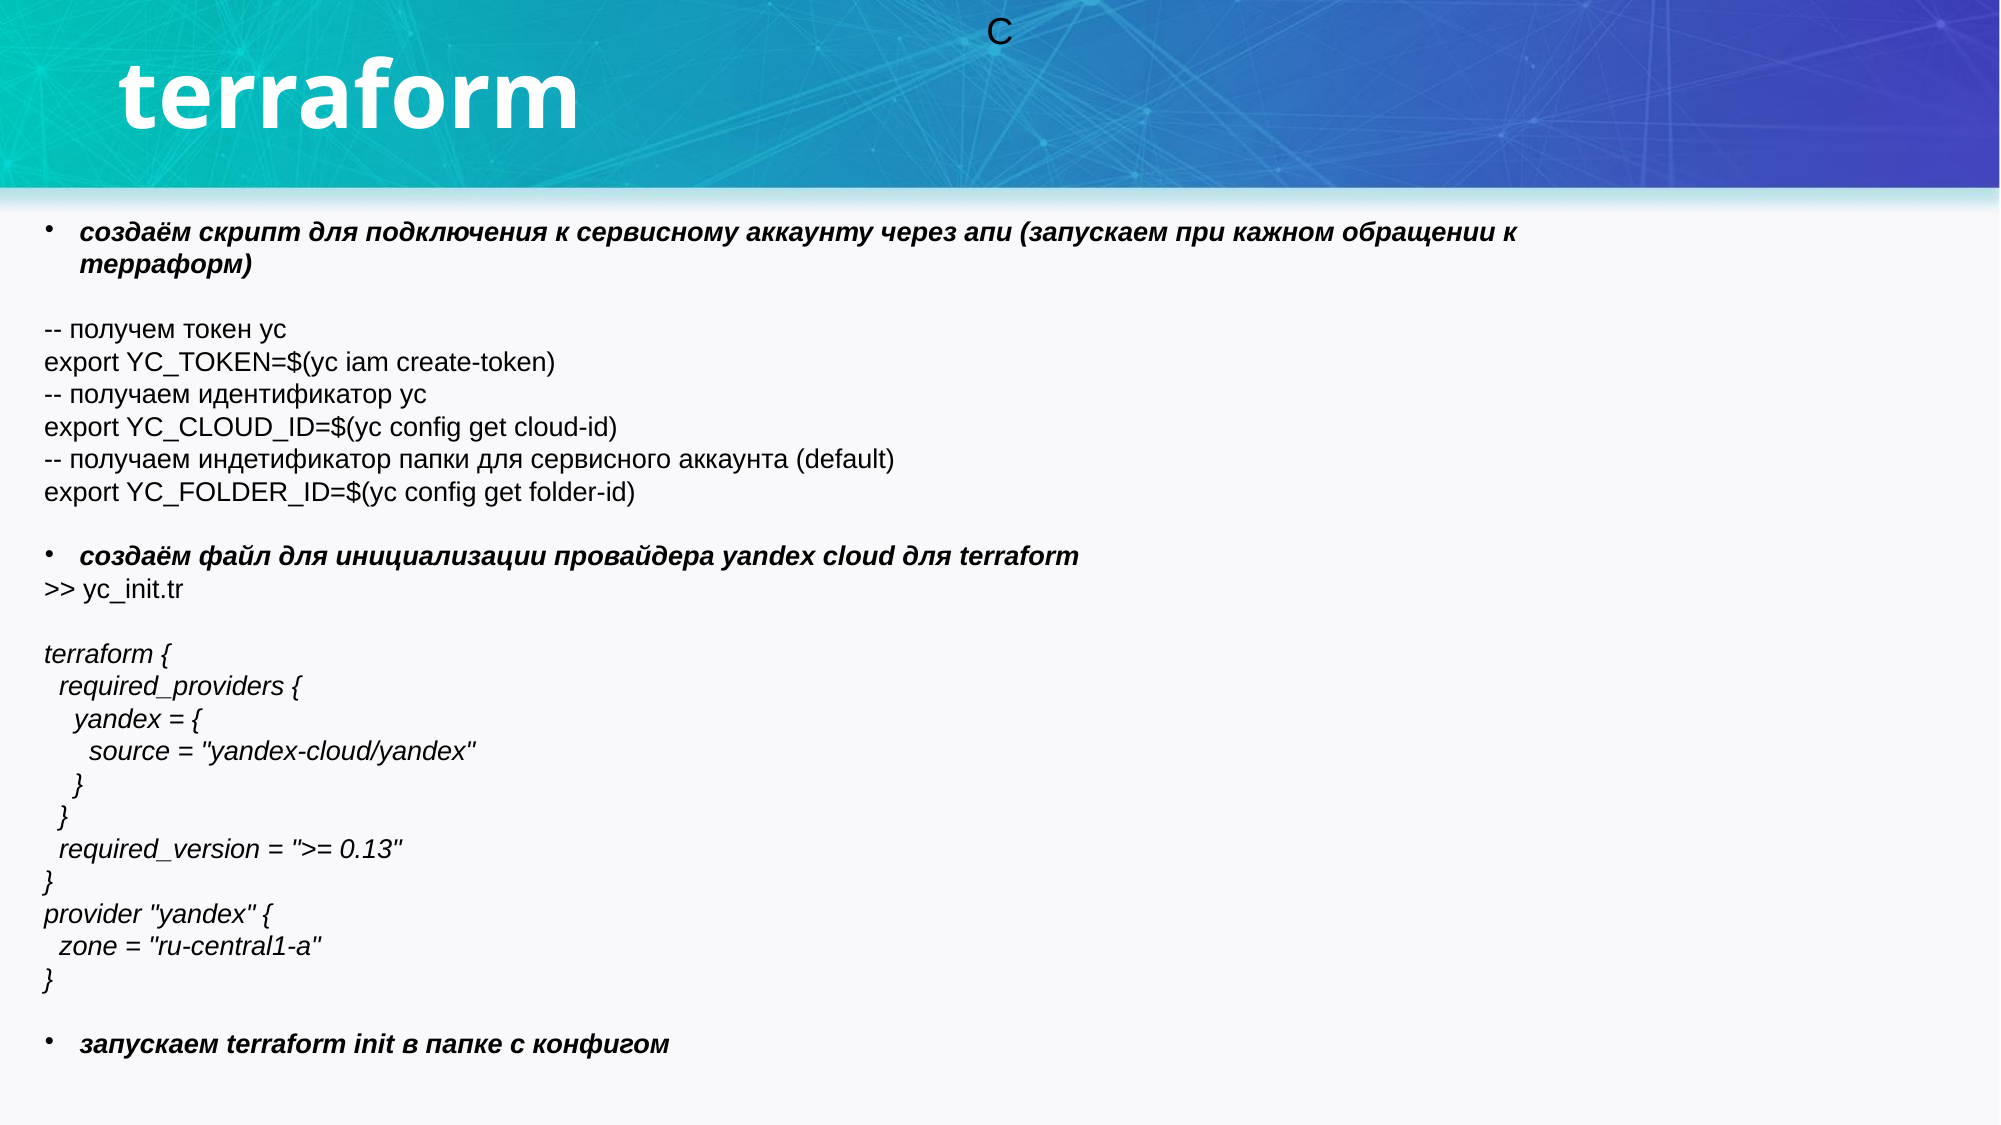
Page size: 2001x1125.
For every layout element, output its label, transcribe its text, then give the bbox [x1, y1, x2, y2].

text_box создаём скрипт для подключения к сервисному аккаунту через апи (запускаем при кажном обращении к терраформ) -- получем токен yc export YC_TOKEN=$(yc iam create-token) -- получаем идентификатор yc export YC_CLOUD_ID=$(yc config get cloud-id) -- получаем индетификатор папки для сервисного аккаунта (default) export YC_FOLDER_ID=$(yc config get folder-id) создаём файл для инициализации провайдера yandex cloud для terraform >> yc_init.tr terraform { required_providers { yandex = { source = "yandex-cloud/yandex" } } required_version = ">= 0.13" } provider "yandex" { zone = "ru-central1-a" } запускаем terraform init в папке с конфигом [29, 206, 1683, 1122]
text_box terraform [117, 57, 1882, 139]
text_box C [0, 0, 2000, 1125]
